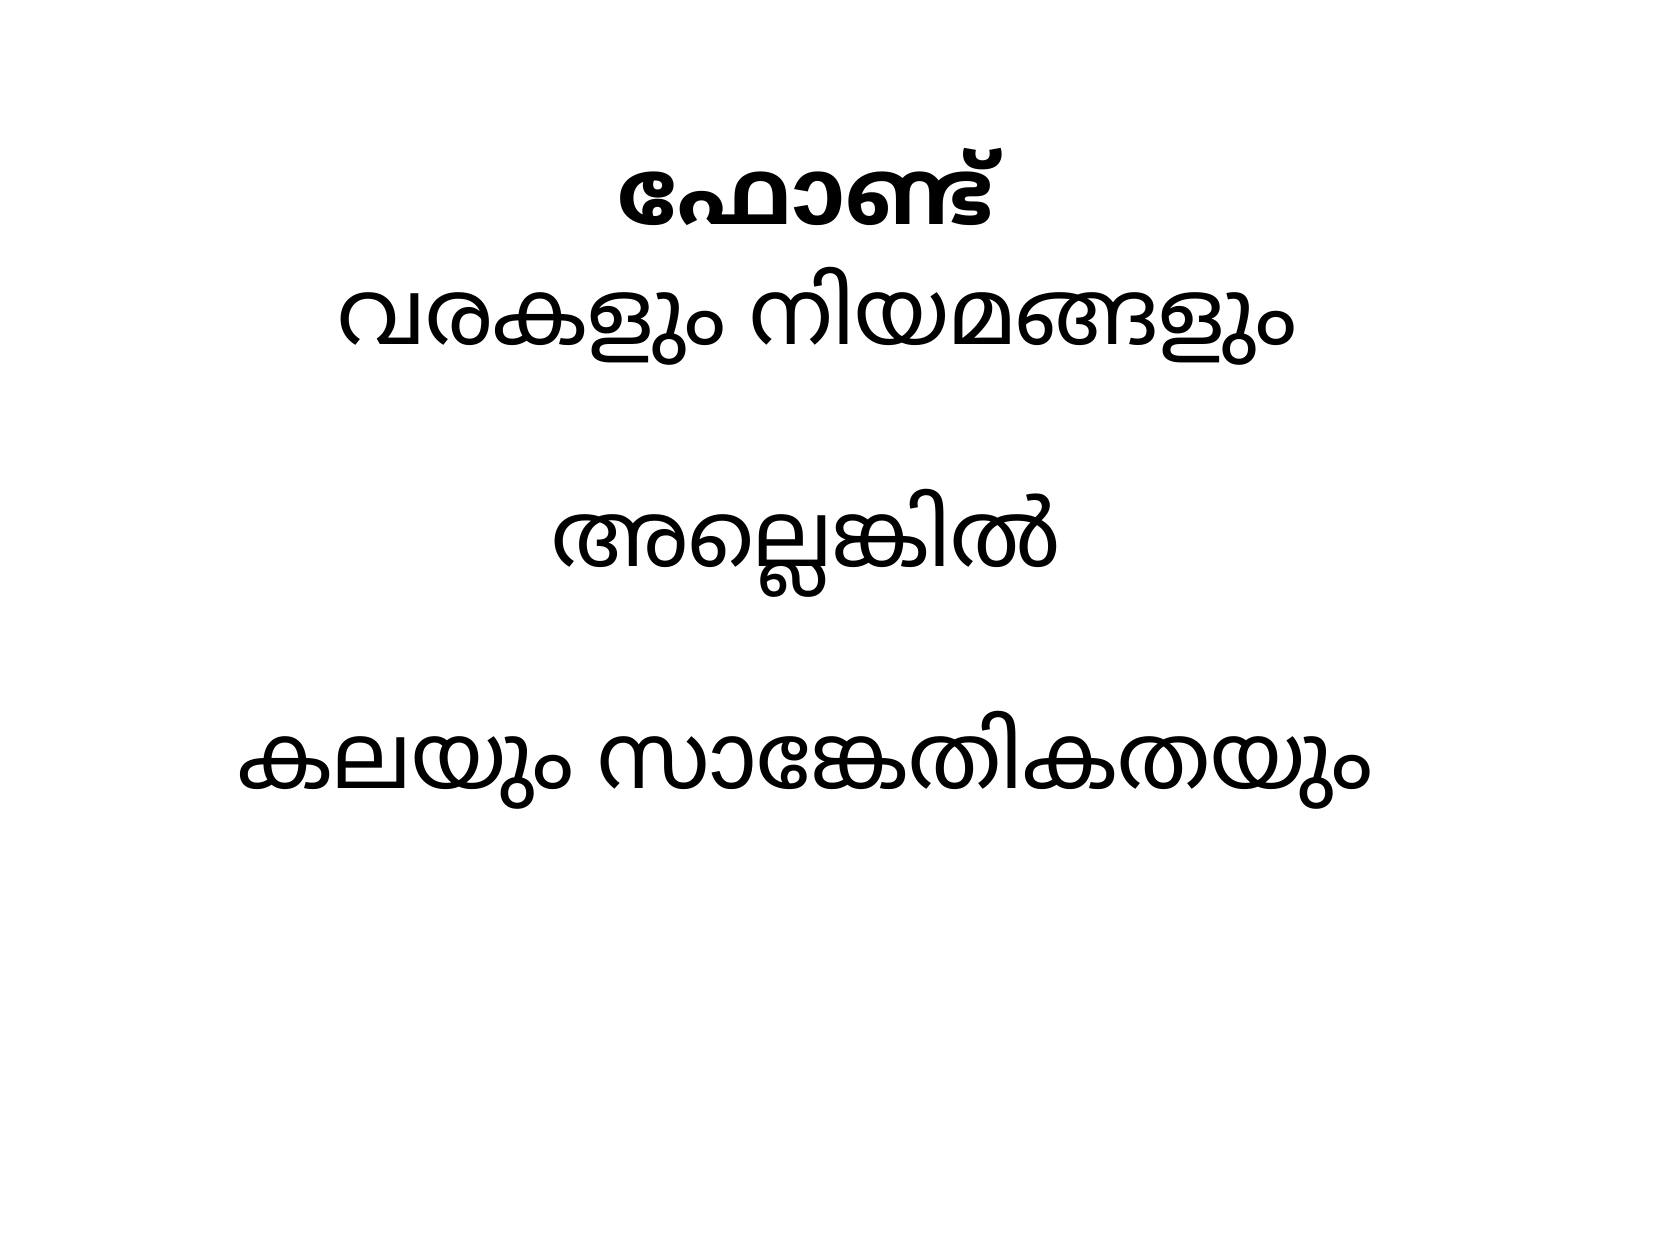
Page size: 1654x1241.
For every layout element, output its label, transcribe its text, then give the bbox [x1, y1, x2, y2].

text_box ഫോണ്ട് വരകളും നിയമങ്ങളും അല്ലെങ്കില്‍ കലയും സാങ്കേതികതയും [165, 135, 1471, 1147]
